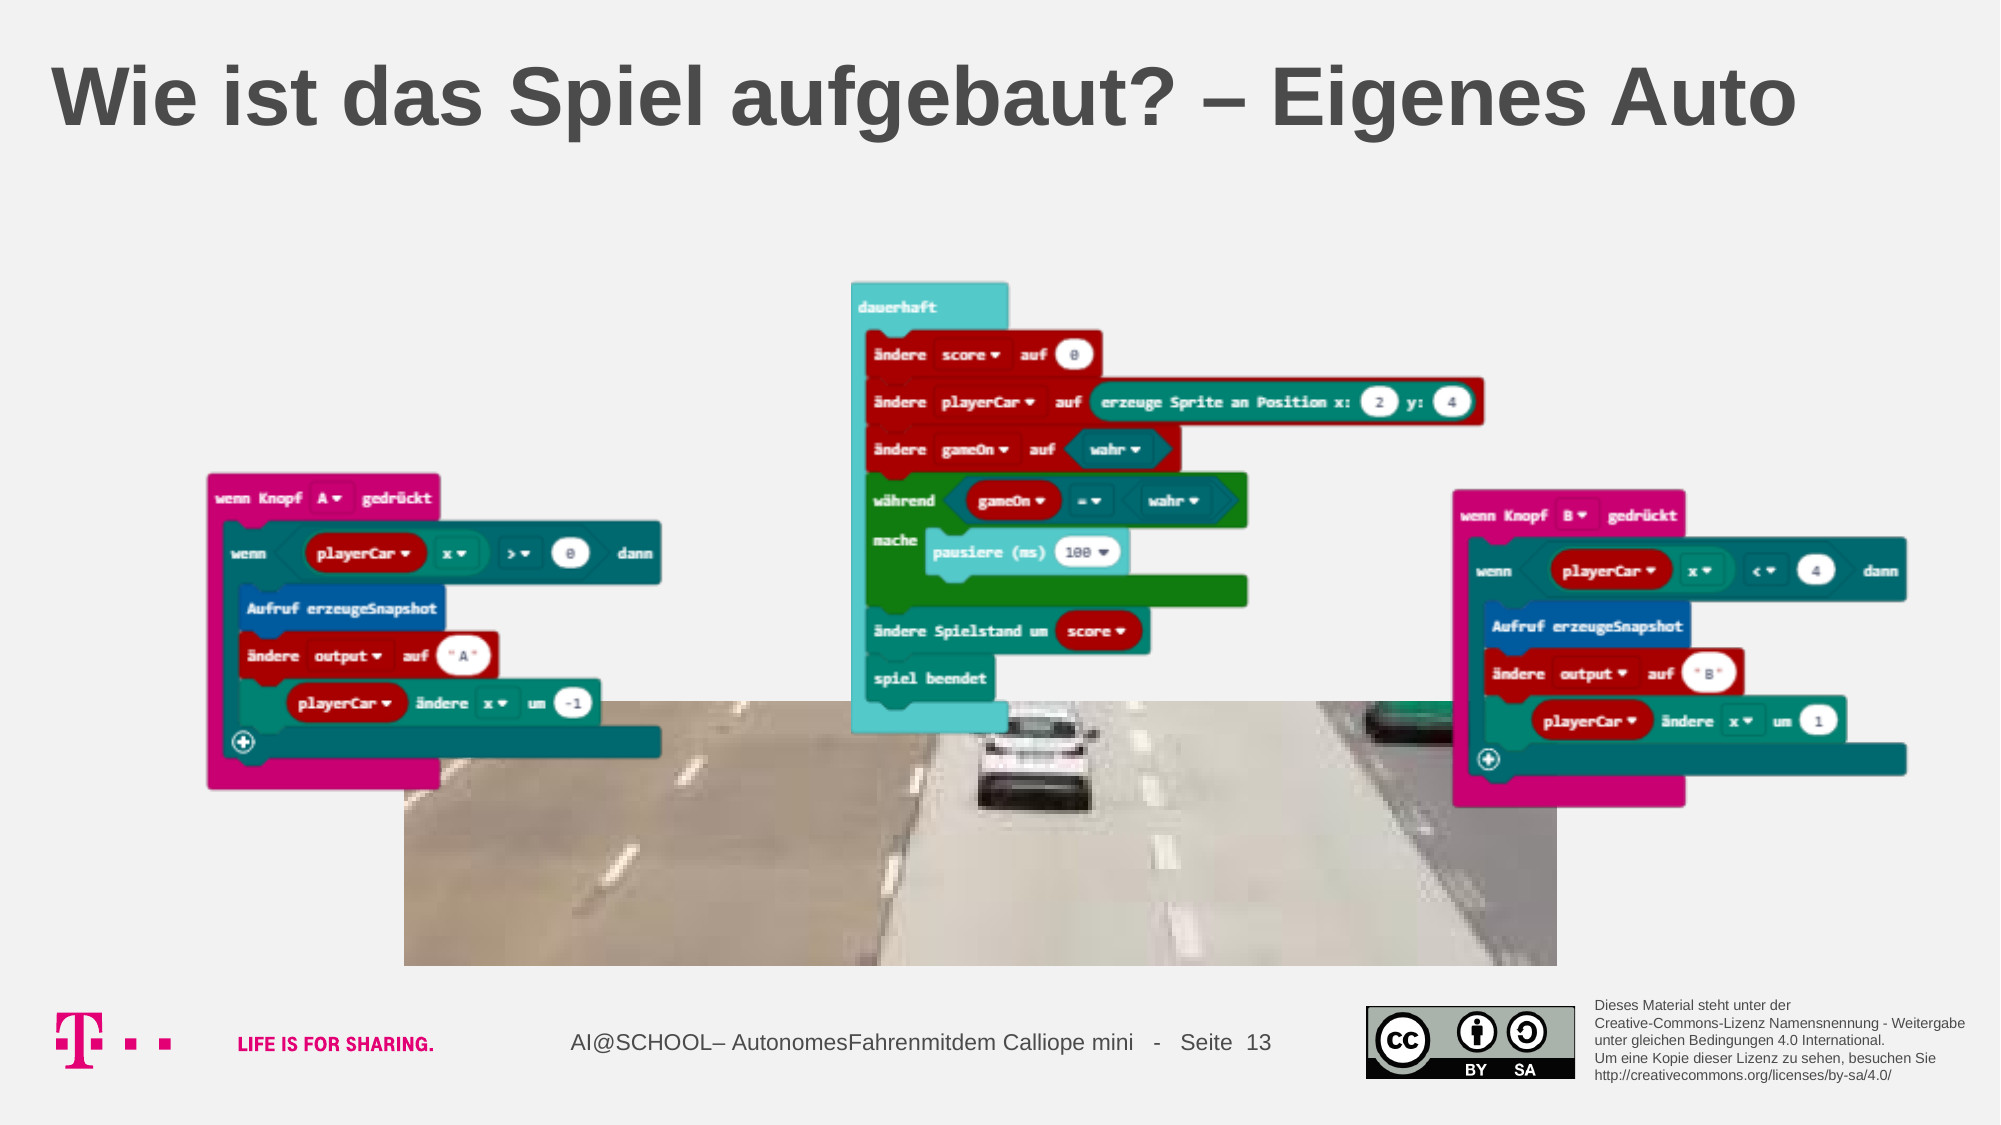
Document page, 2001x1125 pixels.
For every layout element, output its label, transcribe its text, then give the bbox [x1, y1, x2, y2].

text_box Wie ist das Spiel aufgebaut? – Eigenes Auto [36, 45, 1964, 174]
picture [173, 242, 1921, 977]
